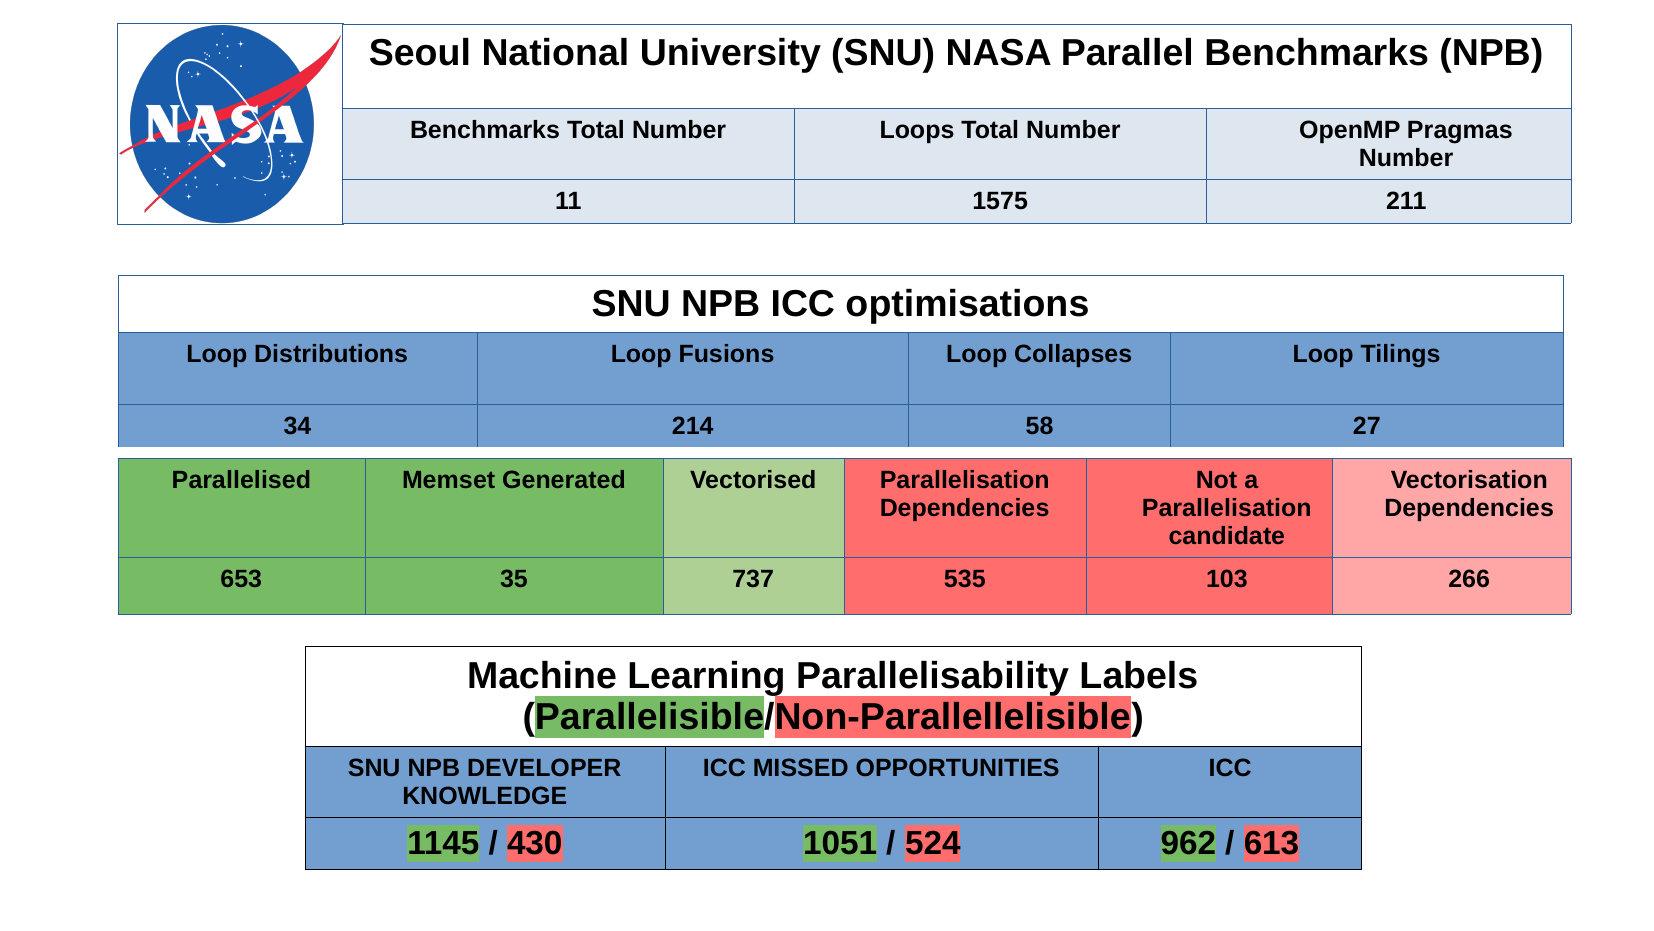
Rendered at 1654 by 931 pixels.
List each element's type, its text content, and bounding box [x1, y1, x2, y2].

table_cell Loop Fusions [478, 333, 908, 404]
table_cell 35 [366, 558, 663, 614]
table_cell 103 [1087, 558, 1332, 614]
table_cell 27 [1171, 405, 1563, 447]
table_header Parallelisation Dependencies [845, 459, 1086, 557]
table_header SNU NPB ICC optimisations [119, 276, 1563, 332]
table_header Vectorised [664, 459, 844, 557]
table_cell 58 [909, 405, 1170, 447]
table_header Seoul National University (SNU) NASA Parallel Benchmarks (NPB) [343, 25, 1571, 108]
table_cell SNU NPB DEVELOPER KNOWLEDGE [306, 747, 665, 817]
table_cell 1145 / 430 [306, 818, 665, 869]
table_cell 34 [119, 405, 477, 447]
table_header Parallelised [119, 459, 365, 557]
table_header Machine Learning Parallelisability Labels (Parallelisible/Non-Parallellelisible) [306, 647, 1361, 746]
table_cell 214 [478, 405, 908, 447]
table_cell 653 [119, 558, 365, 614]
table_cell 211 [1207, 180, 1571, 223]
table_cell Loops Total Number [795, 109, 1206, 179]
picture [117, 23, 343, 225]
table_cell OpenMP Pragmas Number [1207, 109, 1571, 179]
table_cell 266 [1333, 558, 1571, 614]
table_header Not a Parallelisation candidate [1087, 459, 1332, 557]
table_cell 1051 / 524 [666, 818, 1098, 869]
table_cell 535 [845, 558, 1086, 614]
table_cell 1575 [795, 180, 1206, 223]
table_cell Loop Collapses [909, 333, 1170, 404]
table_cell 962 / 613 [1099, 818, 1361, 869]
table_cell Benchmarks Total Number [343, 109, 794, 179]
table_cell Loop Tilings [1171, 333, 1563, 404]
table_header Memset Generated [366, 459, 663, 557]
table_cell Loop Distributions [119, 333, 477, 404]
table_cell 737 [664, 558, 844, 614]
table_cell ICC [1099, 747, 1361, 817]
table_cell 11 [343, 180, 794, 223]
table_header Vectorisation Dependencies [1333, 459, 1571, 557]
table_cell ICC MISSED OPPORTUNITIES [666, 747, 1098, 817]
